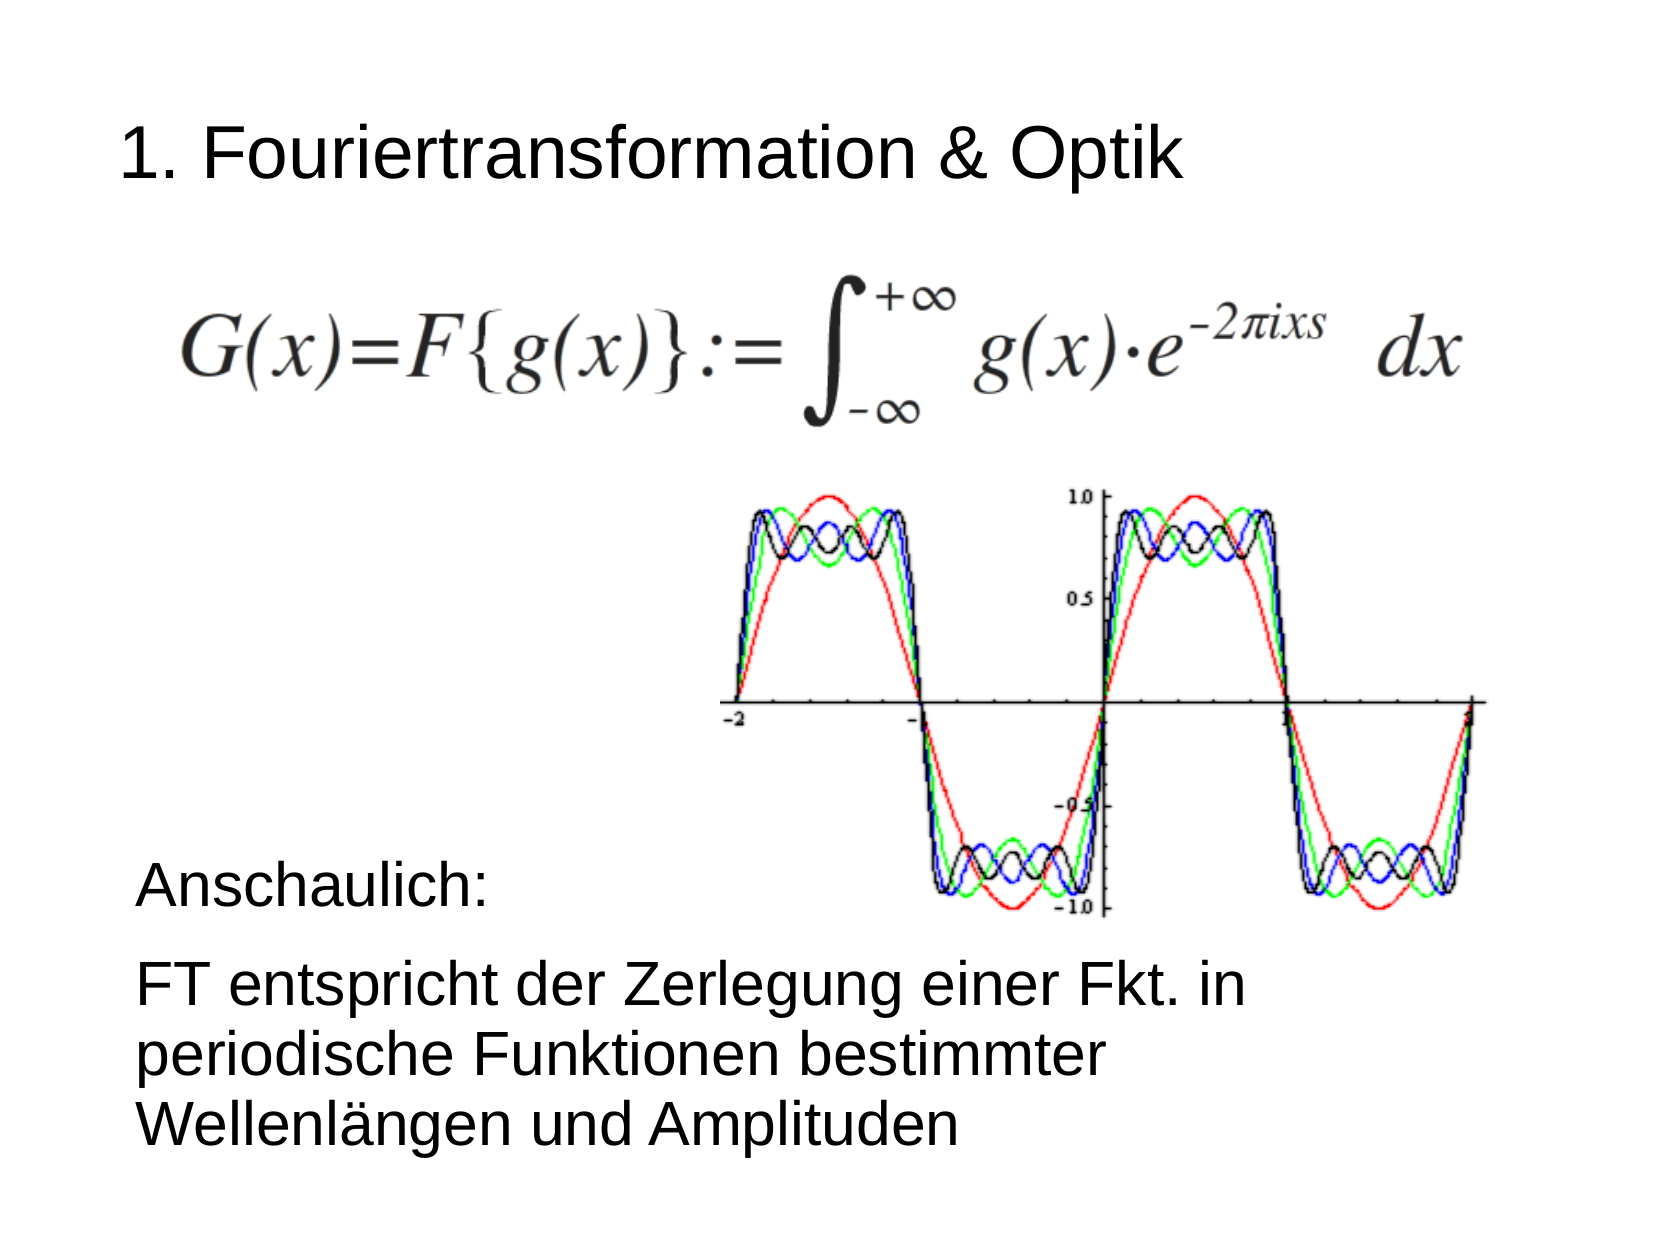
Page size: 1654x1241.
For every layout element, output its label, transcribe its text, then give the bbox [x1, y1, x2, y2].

picture [720, 484, 1489, 922]
title 1. Fouriertransformation & Optik [82, 49, 1571, 257]
list Anschaulich: FT entspricht der Zerlegung einer Fkt. in periodische Funktionen bestimmter Wellenlängen und Amplituden [65, 849, 1471, 1158]
picture [165, 259, 1480, 446]
